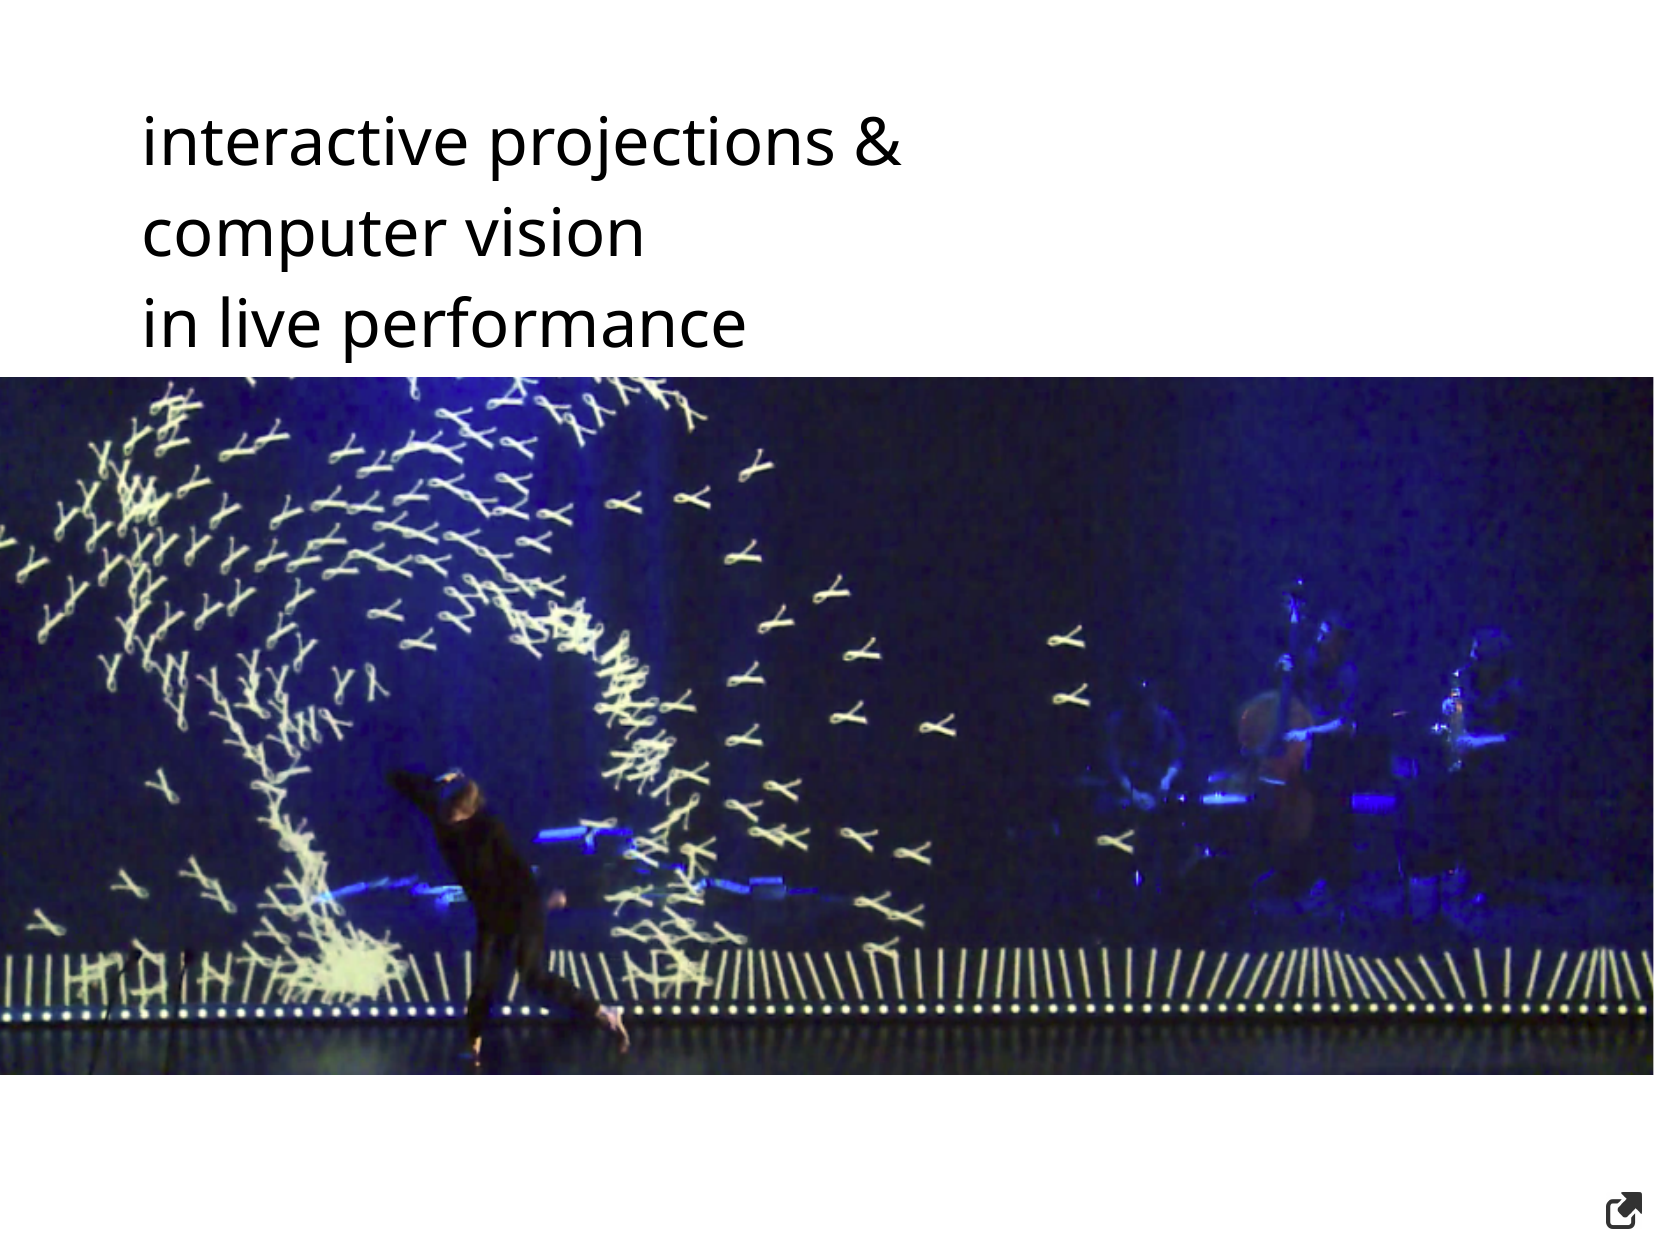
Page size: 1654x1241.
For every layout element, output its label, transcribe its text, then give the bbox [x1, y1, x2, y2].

picture [0, 377, 1654, 1075]
picture [1606, 1192, 1642, 1229]
list interactive projections & computer vision in live performance [70, 94, 1099, 377]
